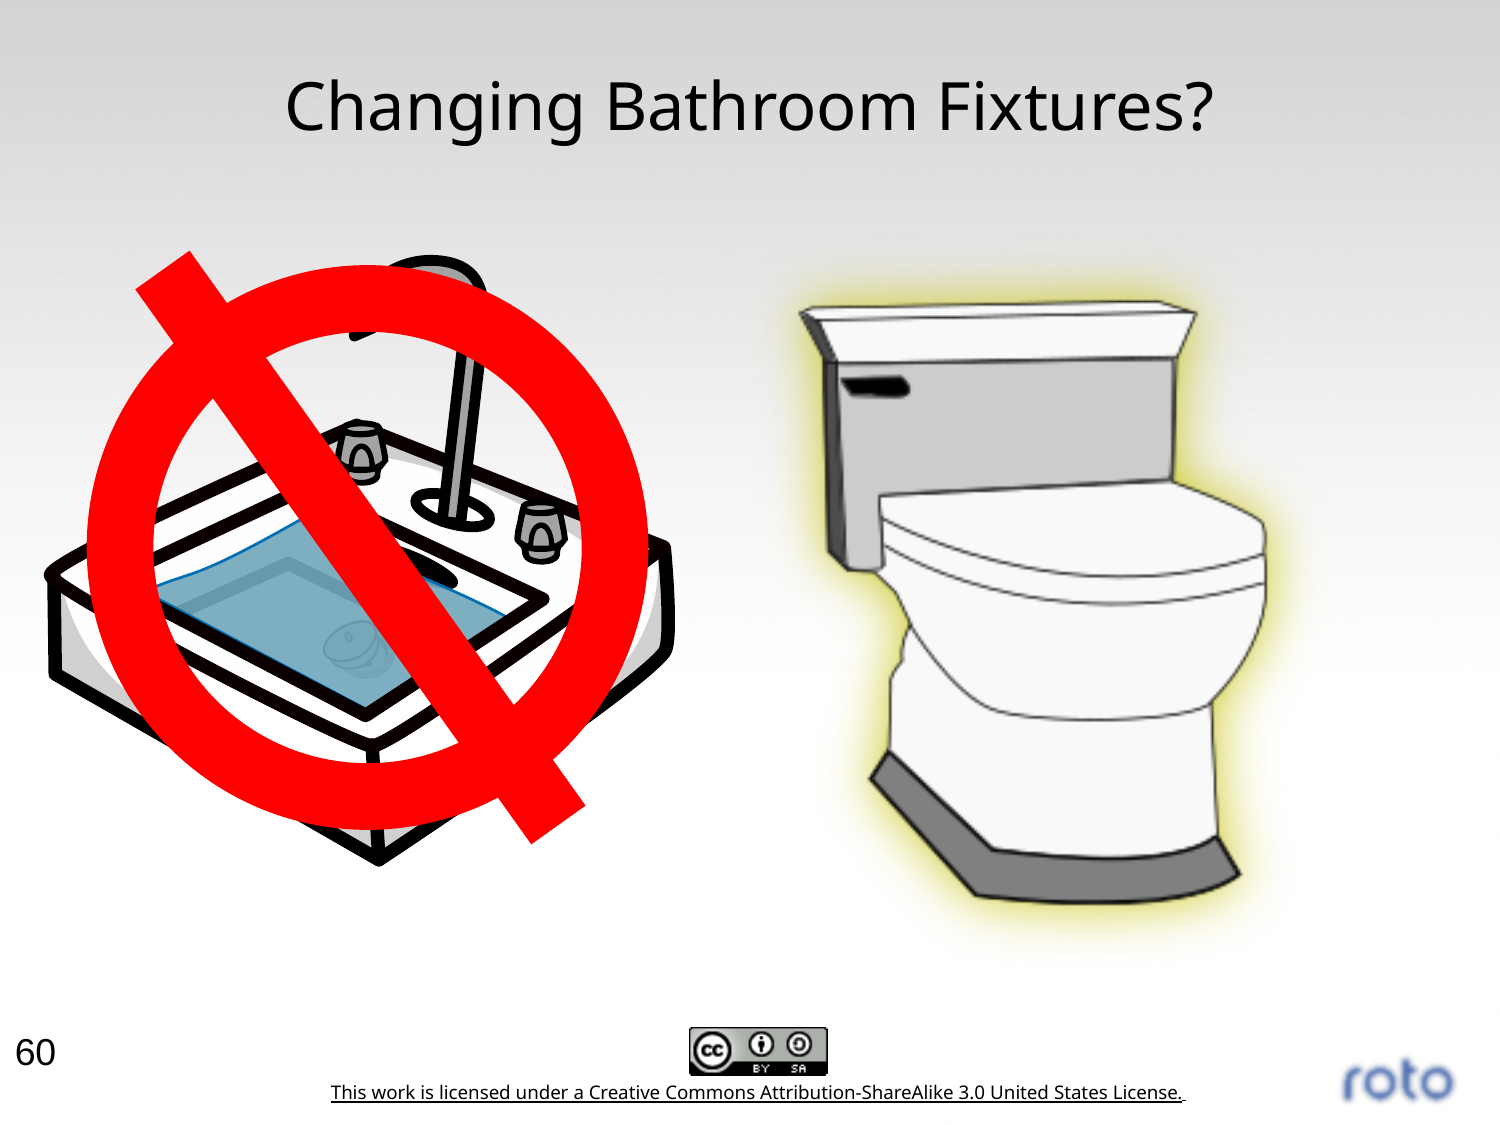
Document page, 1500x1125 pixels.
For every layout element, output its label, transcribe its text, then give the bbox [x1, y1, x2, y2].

title Changing Bathroom Fixtures? [112, 49, 1388, 238]
picture [0, 0, 1500, 1125]
